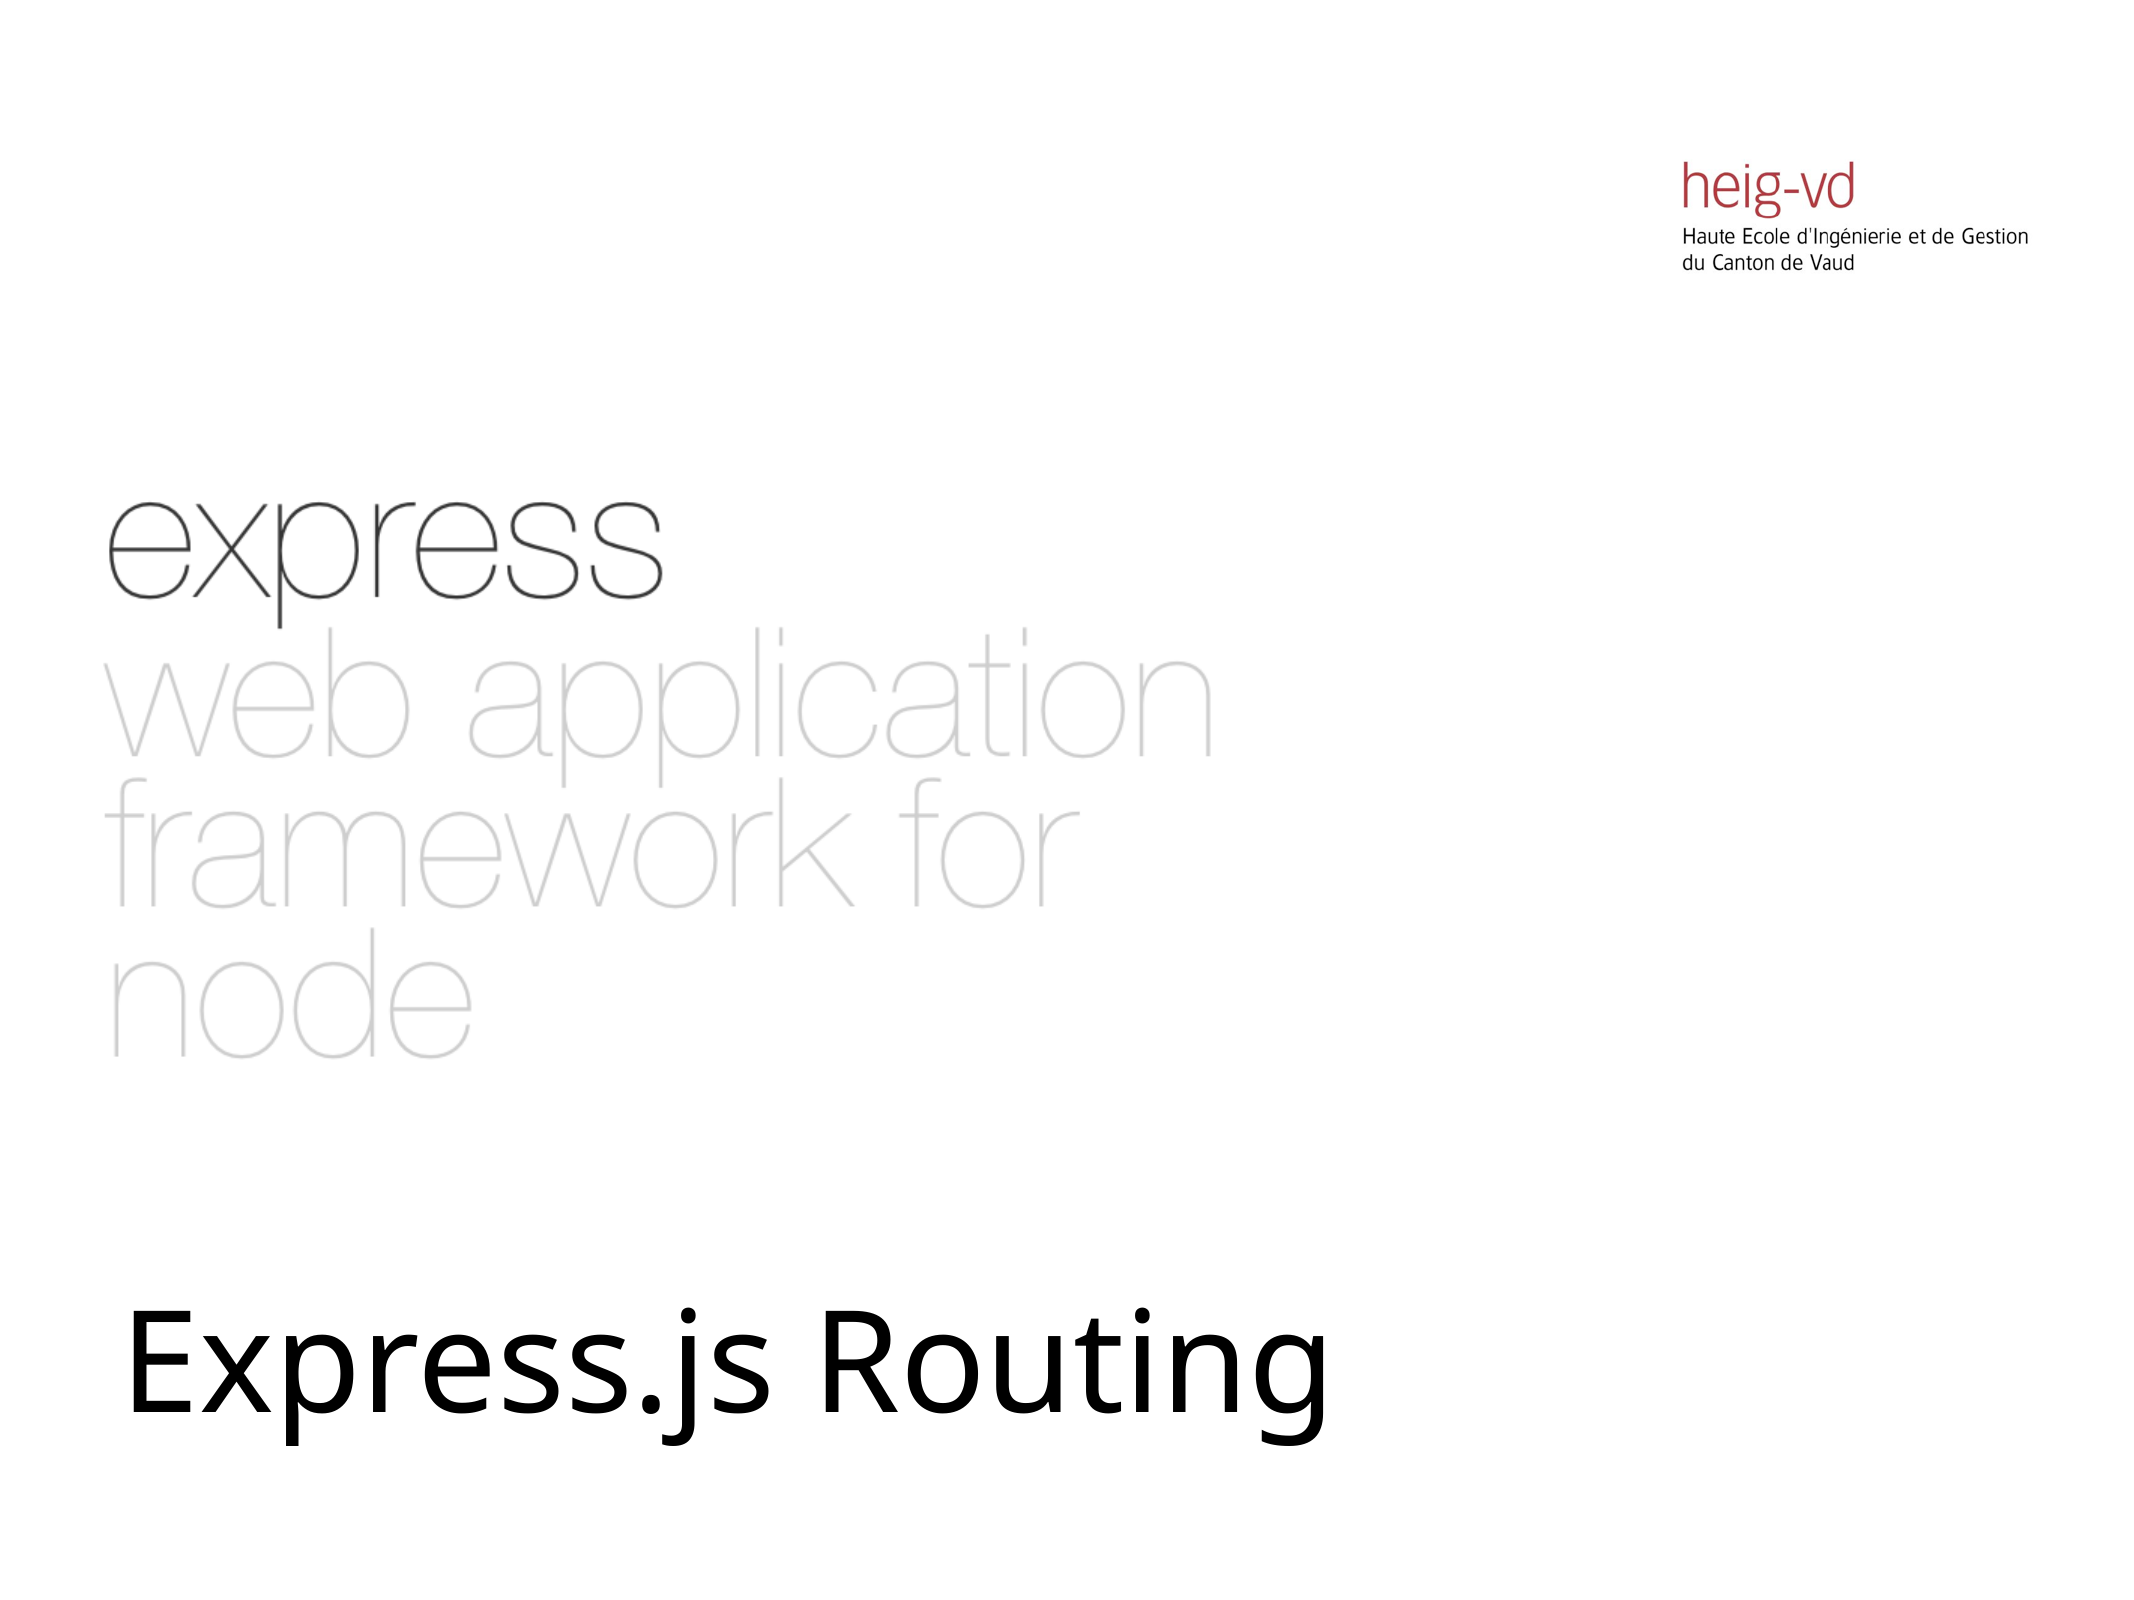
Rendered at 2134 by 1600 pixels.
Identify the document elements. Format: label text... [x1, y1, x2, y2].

picture [1672, 149, 2036, 284]
picture [48, 417, 1373, 1183]
text_box Express.js Routing [112, 1262, 2054, 1449]
